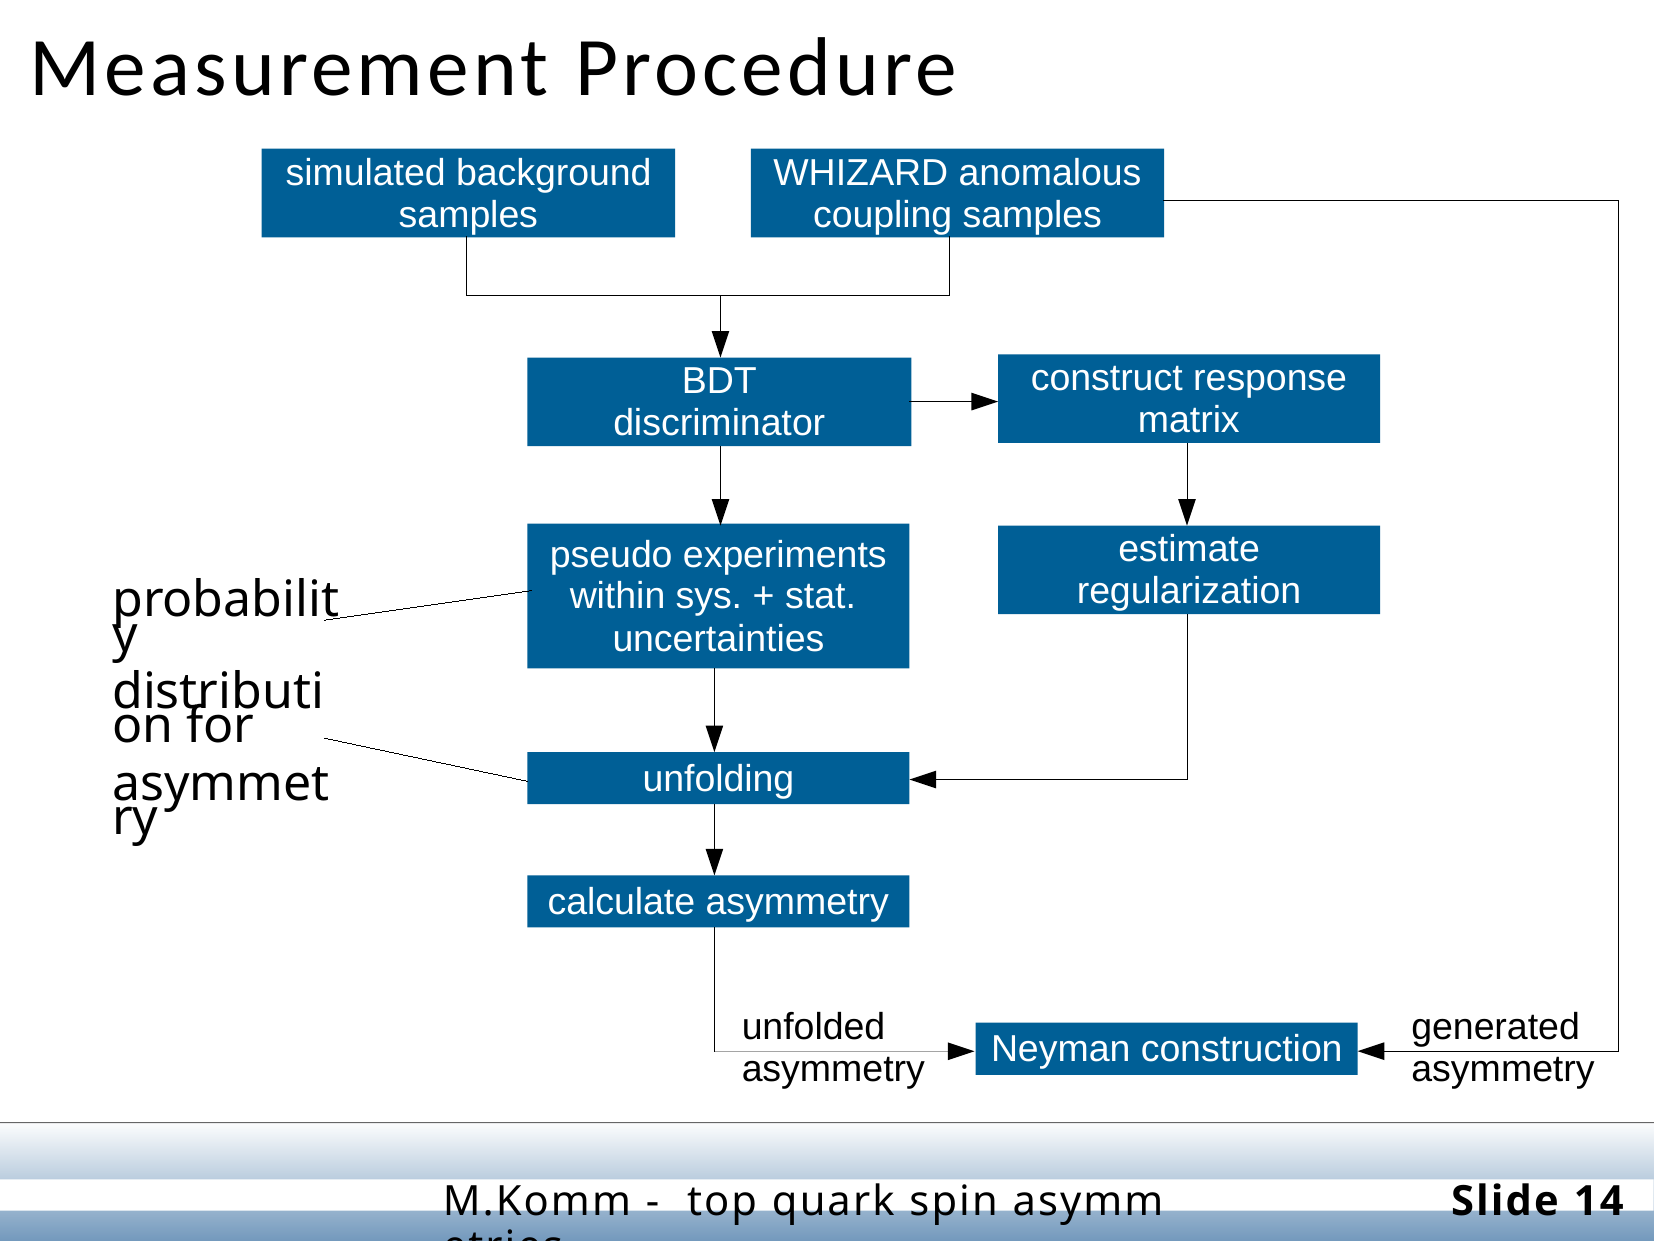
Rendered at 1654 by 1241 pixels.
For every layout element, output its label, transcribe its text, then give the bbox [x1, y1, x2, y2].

text_box generated asymmetry [1396, 998, 1609, 1098]
text_box construct response matrix [998, 354, 1381, 443]
text_box calculate asymmetry [527, 875, 910, 928]
text_box unfolded asymmetry [727, 998, 939, 1097]
text_box BDT discriminator [527, 357, 912, 447]
text_box Neyman construction [975, 1022, 1358, 1075]
text_box pseudo experiments within sys. + stat. uncertainties [527, 523, 910, 669]
text_box WHIZARD anomalous coupling samples [750, 148, 1165, 238]
text_box simulated background samples [261, 148, 676, 238]
title Measurement Procedure [29, 24, 1625, 126]
text_box probability distribution for asymmetry [112, 589, 349, 762]
text_box unfolding [527, 752, 910, 805]
text_box estimate regularization [998, 525, 1381, 615]
